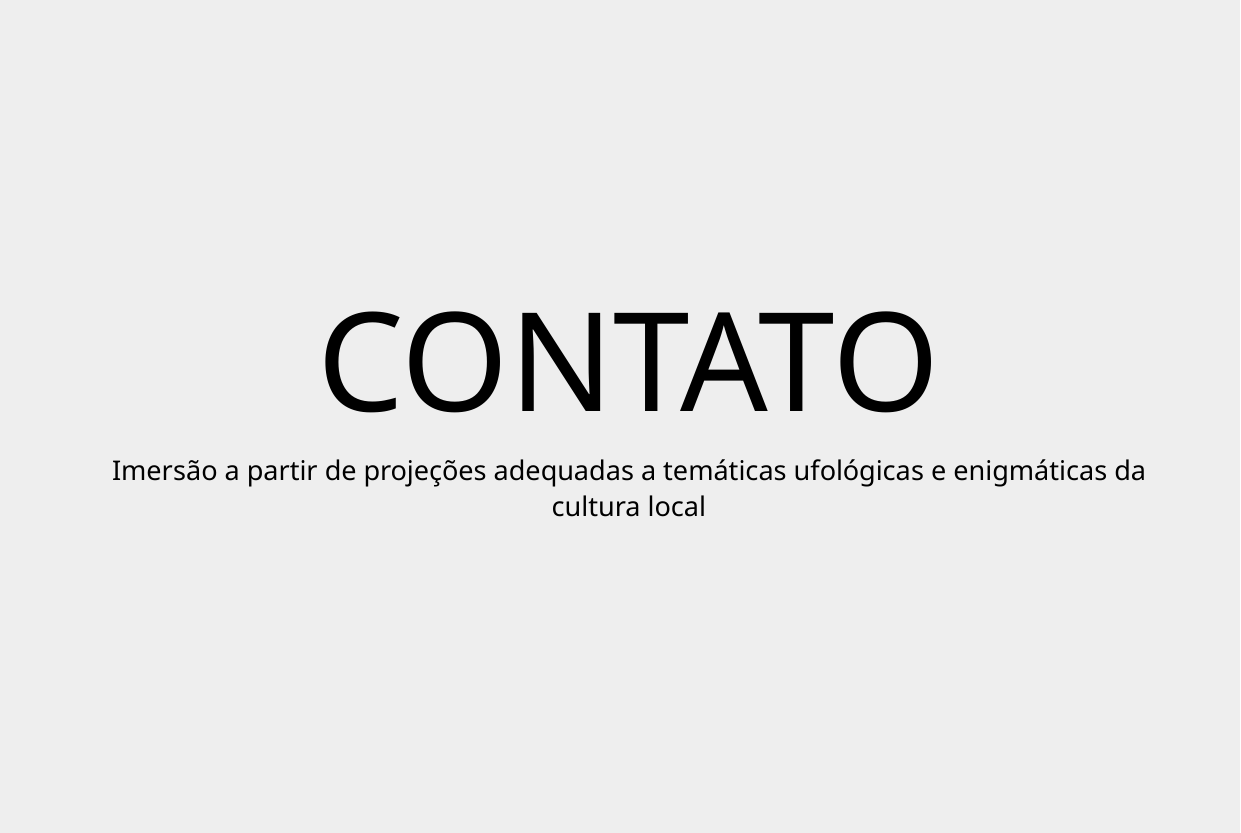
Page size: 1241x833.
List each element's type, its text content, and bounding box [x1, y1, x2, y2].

title CONTATO Imersão a partir de projeções adequadas a temáticas ufológicas e enigmáticas da cultura local [70, 296, 1188, 493]
